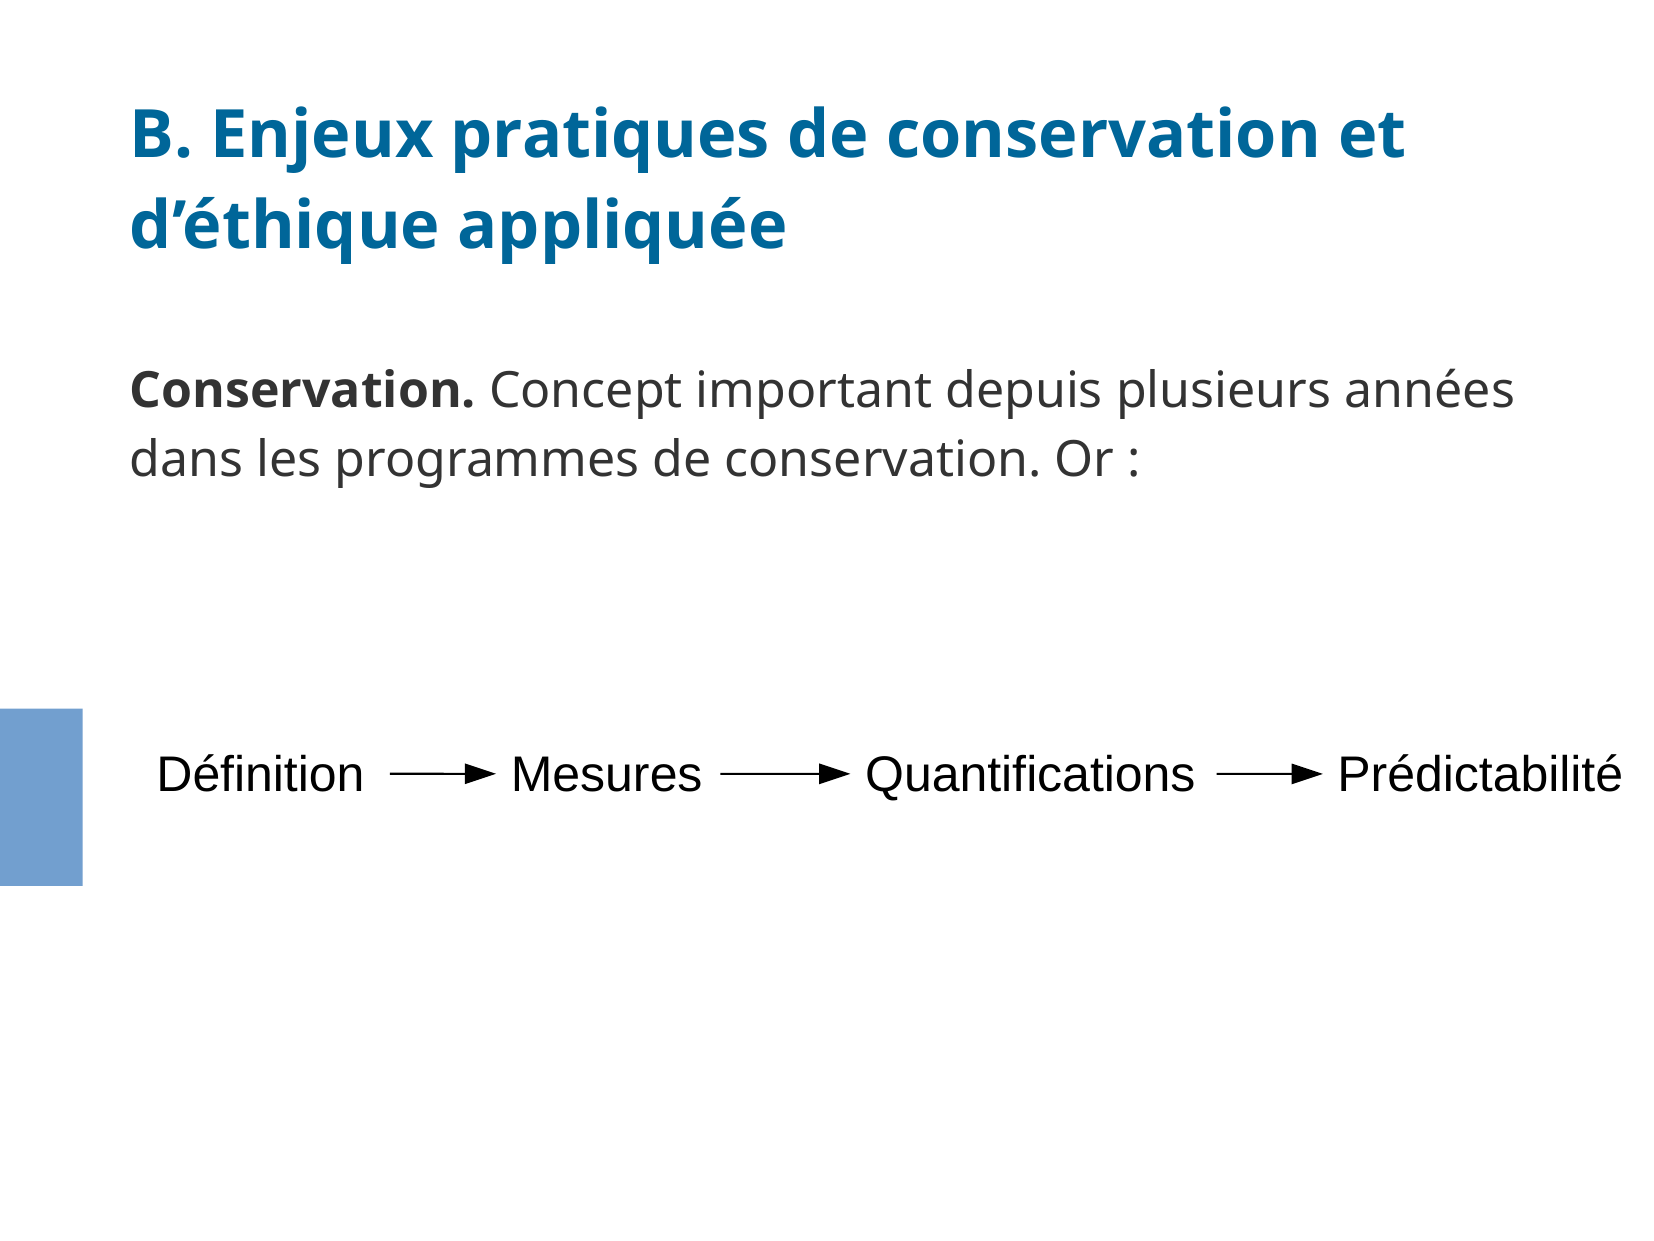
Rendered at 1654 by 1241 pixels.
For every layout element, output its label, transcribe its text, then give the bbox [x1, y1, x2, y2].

title B. Enjeux pratiques de conservation et d’éthique appliquée [129, 59, 1536, 296]
text_box Définition [141, 738, 390, 810]
list Conservation. Concept important depuis plusieurs années dans les programmes de conservation. Or : [129, 354, 1536, 1074]
text_box Mesures [496, 738, 721, 810]
text_box Prédictabilité [1322, 738, 1642, 810]
text_box Quantifications [850, 738, 1217, 810]
